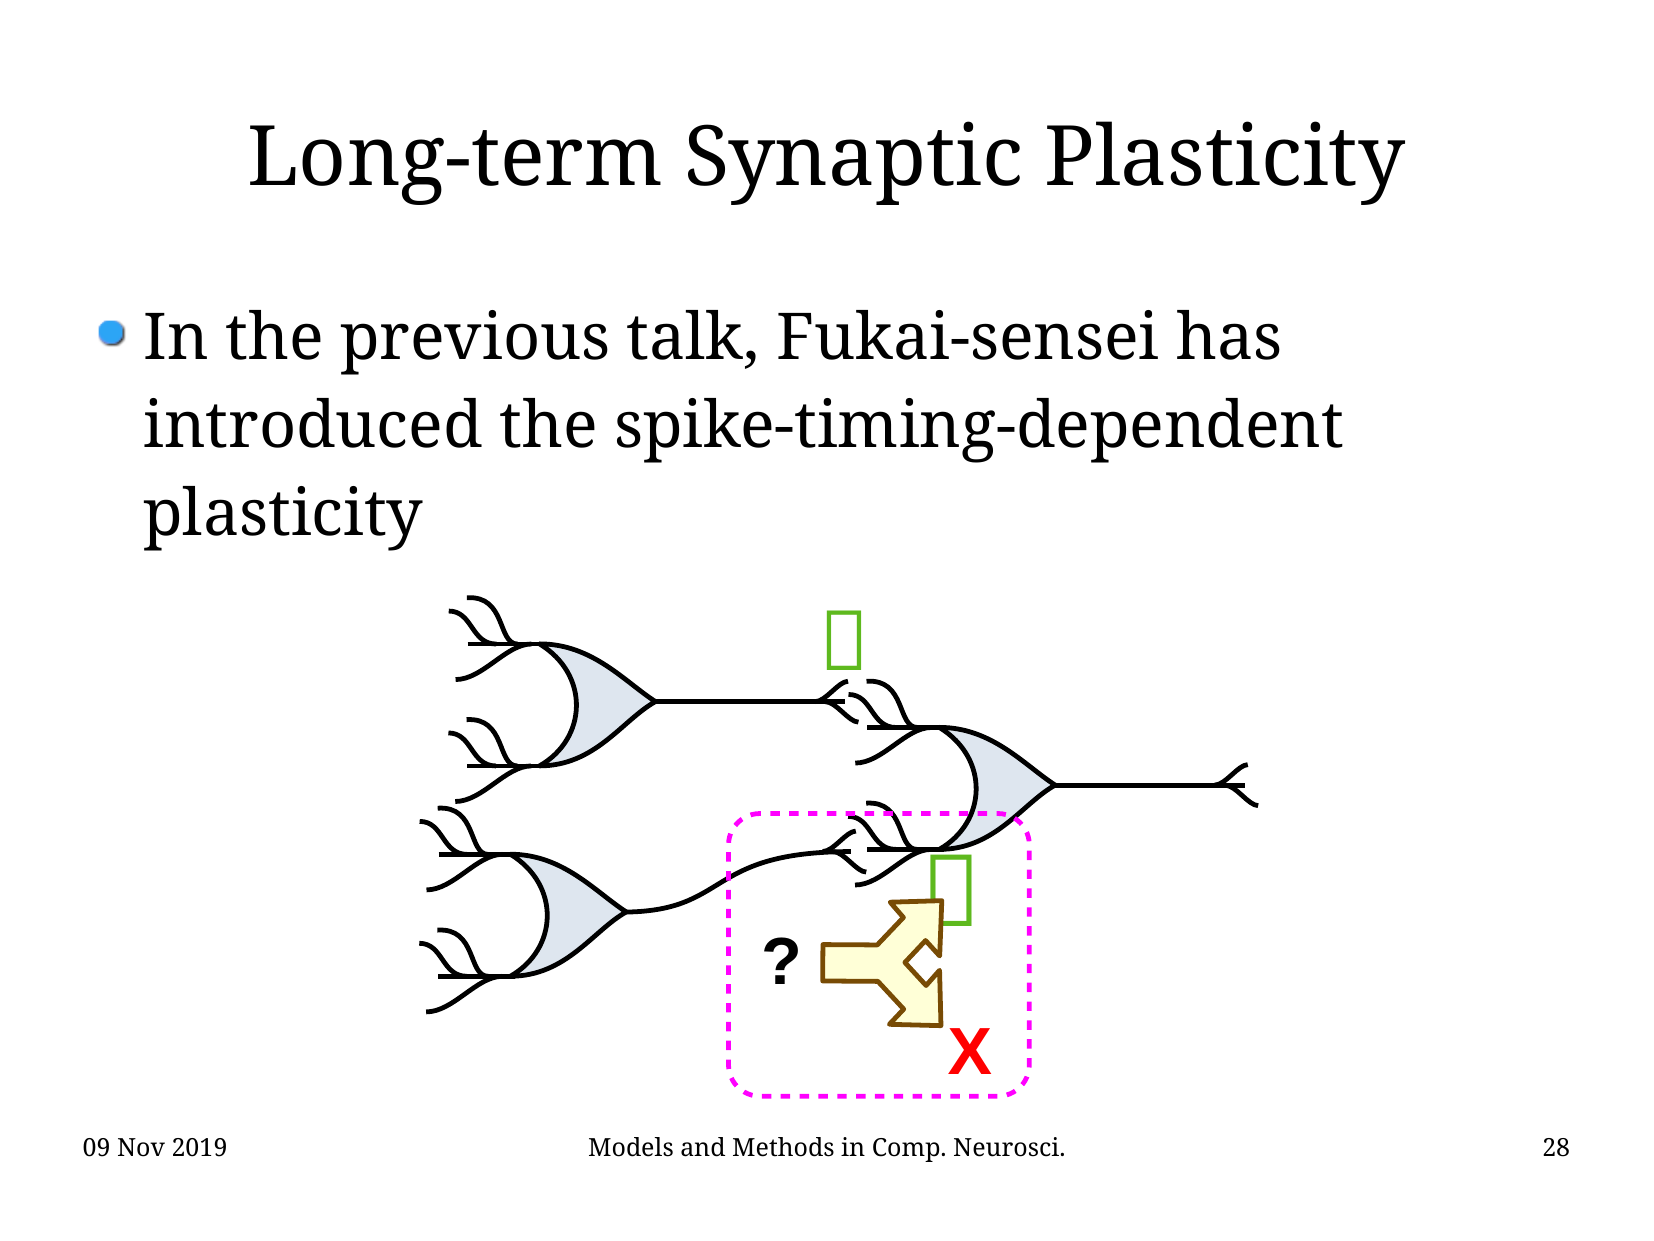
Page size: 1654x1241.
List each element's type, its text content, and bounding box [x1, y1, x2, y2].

text_box  [804, 573, 936, 692]
title Long-term Synaptic Plasticity [82, 49, 1571, 257]
text_box [542, 643, 654, 766]
text_box [822, 900, 942, 1026]
text_box [514, 854, 622, 977]
text_box ? [746, 916, 814, 1007]
text_box  [907, 812, 1038, 929]
list In the previous talk, Fukai-sensei has introduced the spike-timing-dependent plasticity [82, 290, 1571, 555]
text_box X [932, 1007, 1006, 1103]
text_box [943, 727, 1054, 812]
